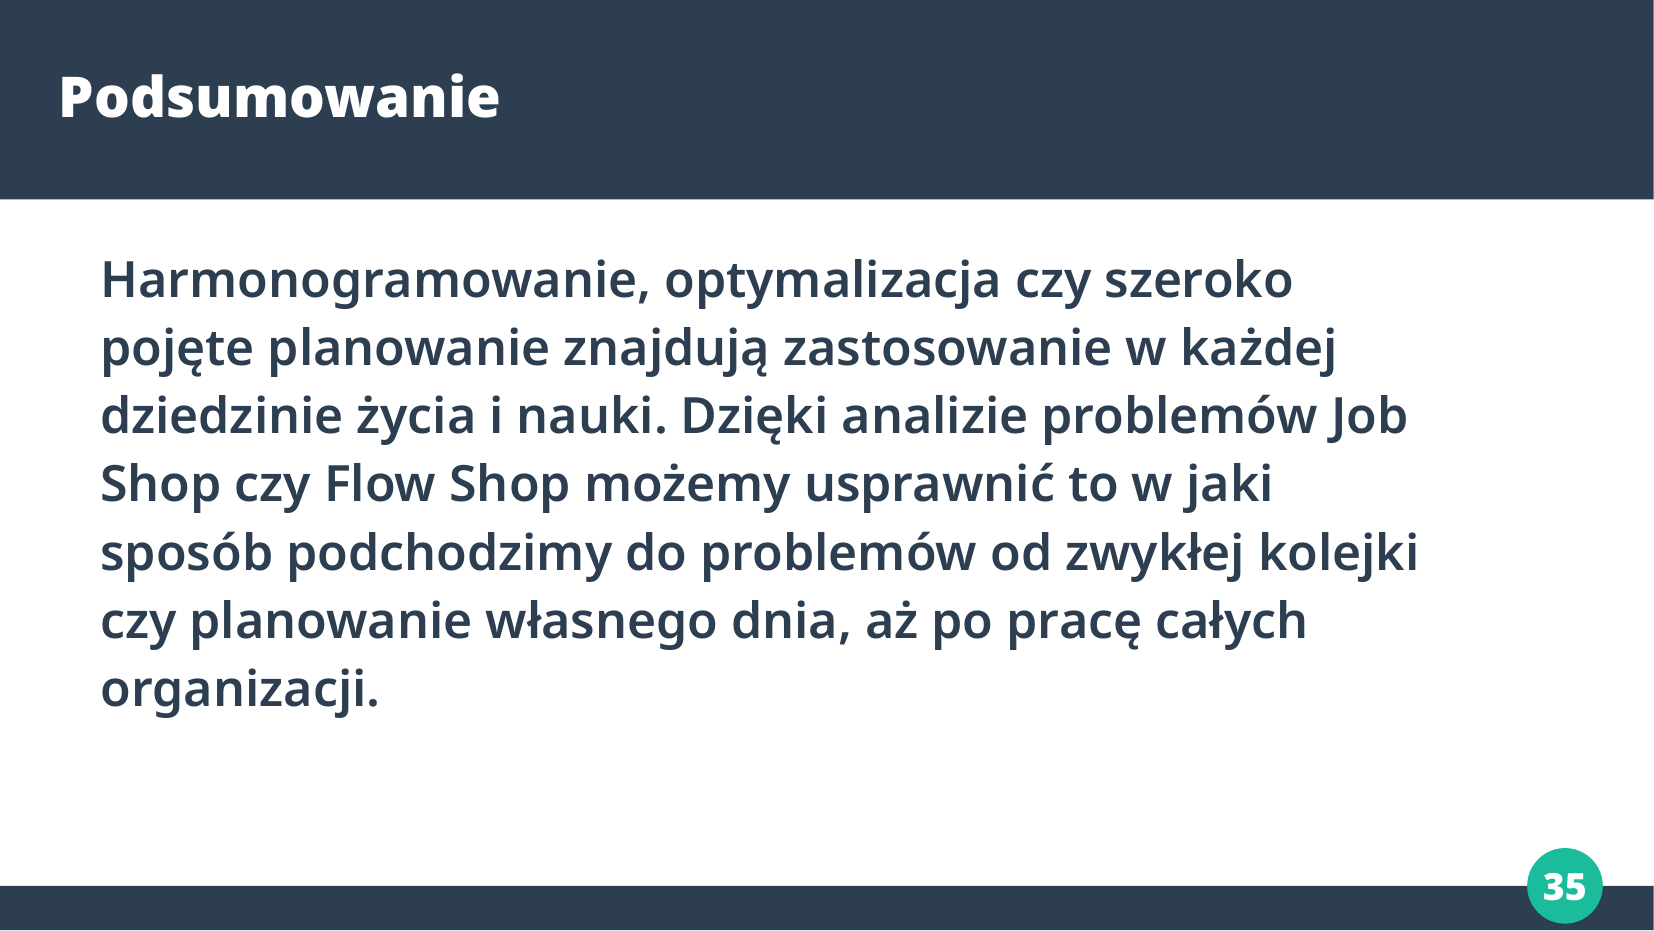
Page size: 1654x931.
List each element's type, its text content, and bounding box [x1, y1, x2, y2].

list Harmonogramowanie, optymalizacja czy szeroko pojęte planowanie znajdują zastosowanie w każdej dziedzinie życia i nauki. Dzięki analizie problemów Job Shop czy Flow Shop możemy usprawnić to w jaki sposób podchodzimy do problemów od zwykłej kolejki czy planowanie własnego dnia, aż po pracę całych organizacji. [29, 243, 1447, 864]
title Podsumowanie [59, 37, 1595, 155]
